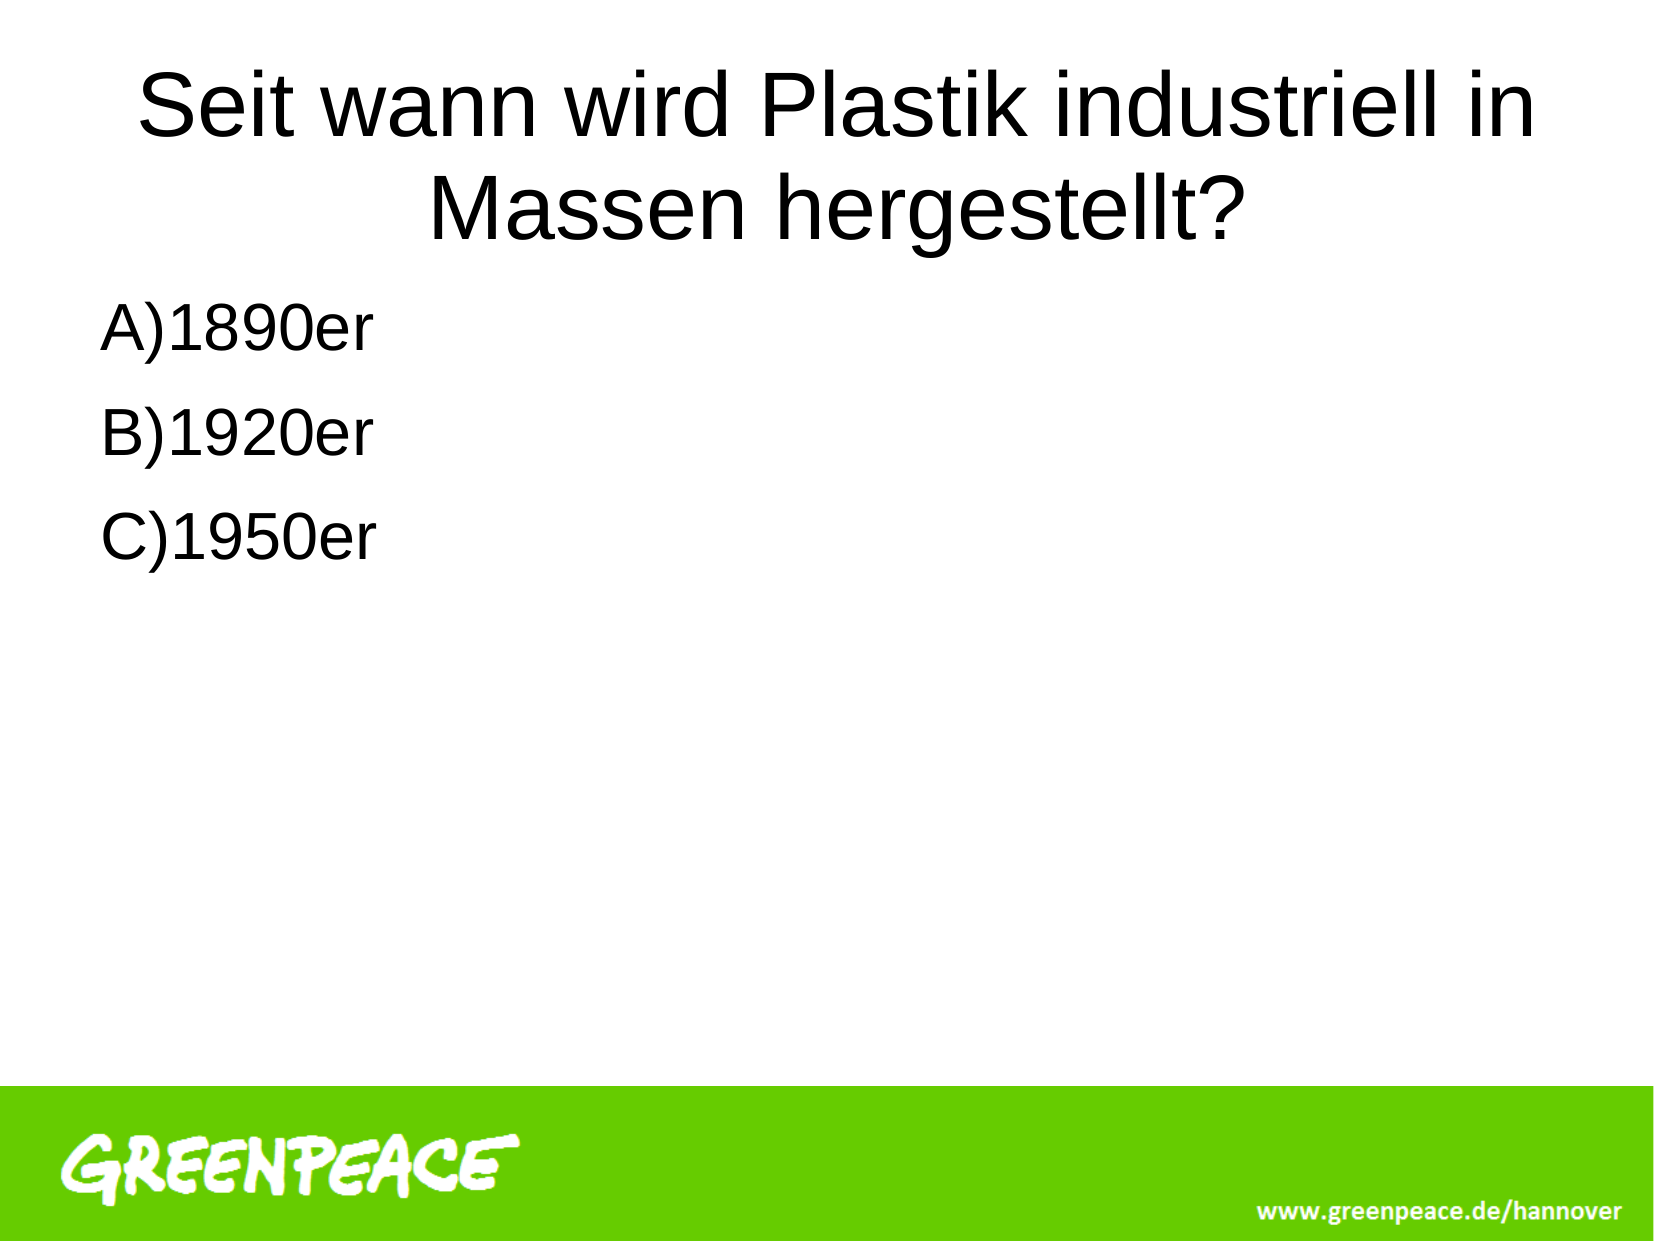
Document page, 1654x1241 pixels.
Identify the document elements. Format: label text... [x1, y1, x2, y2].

title Seit wann wird Plastik industriell in Massen hergestellt? [94, 52, 1583, 260]
picture [0, 1086, 1654, 1241]
list 1890er 1920er 1950er [82, 290, 579, 1010]
